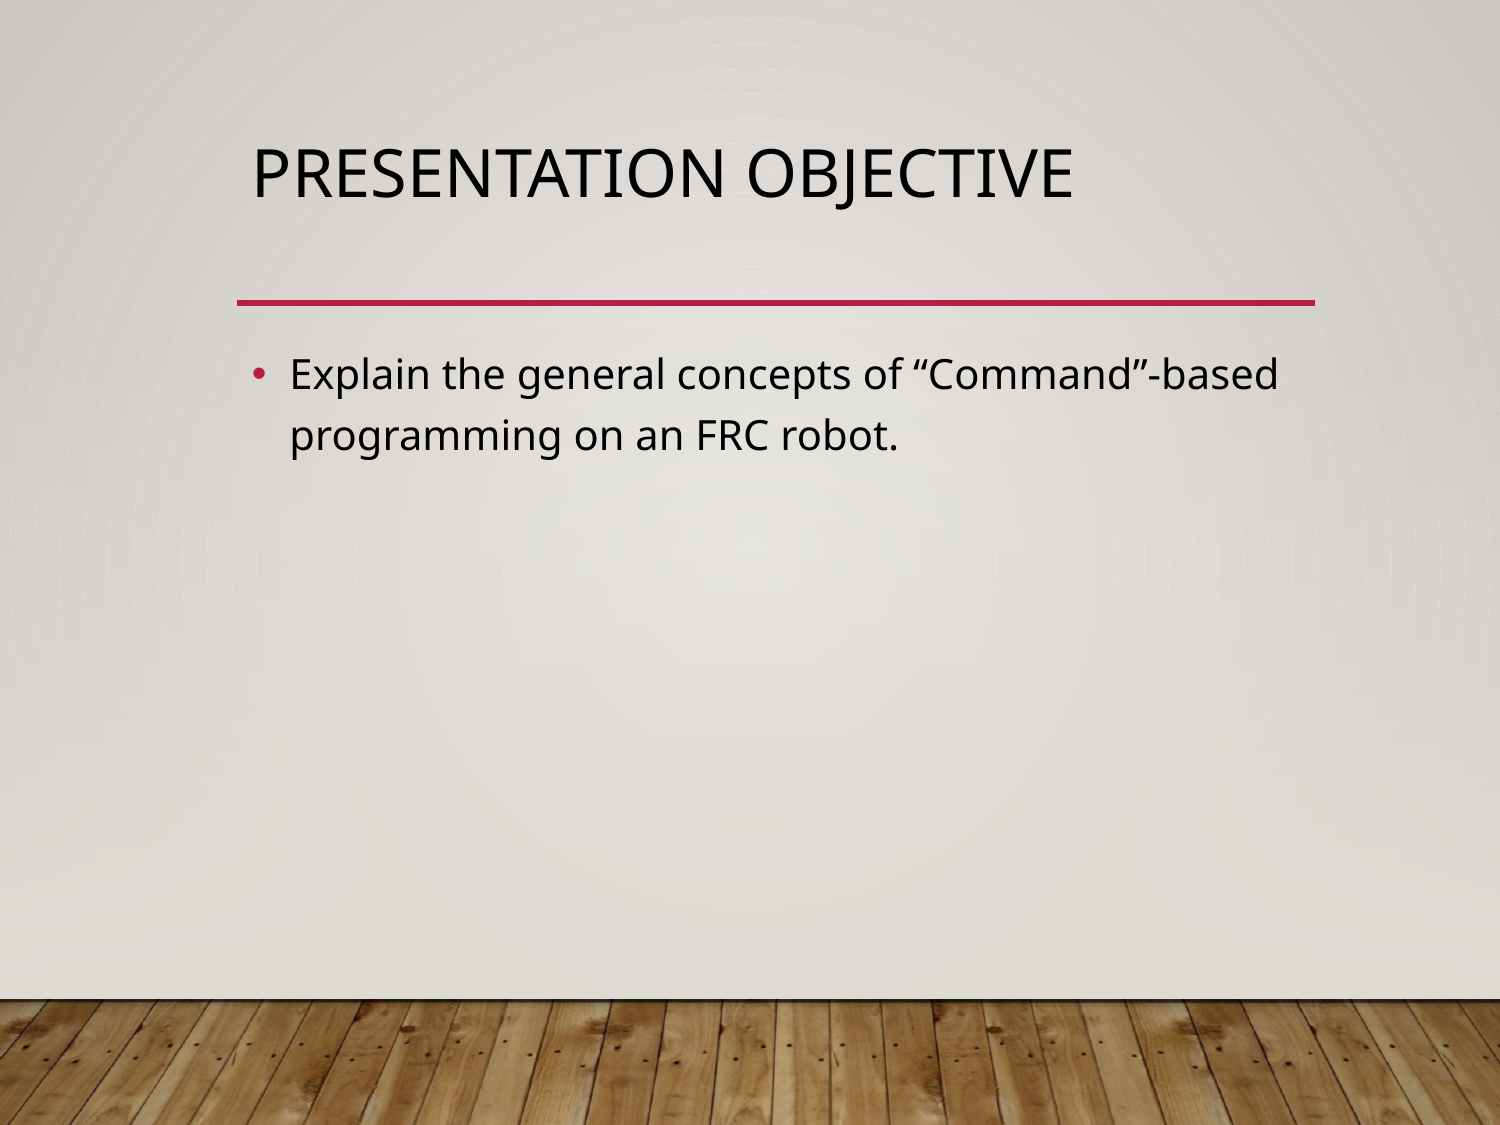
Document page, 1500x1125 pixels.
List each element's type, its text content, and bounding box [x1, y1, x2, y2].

list Explain the general concepts of “Command”-based programming on an FRC robot. [236, 330, 1315, 897]
title Presentation Objective [236, 131, 1315, 305]
picture [0, 999, 1500, 1125]
